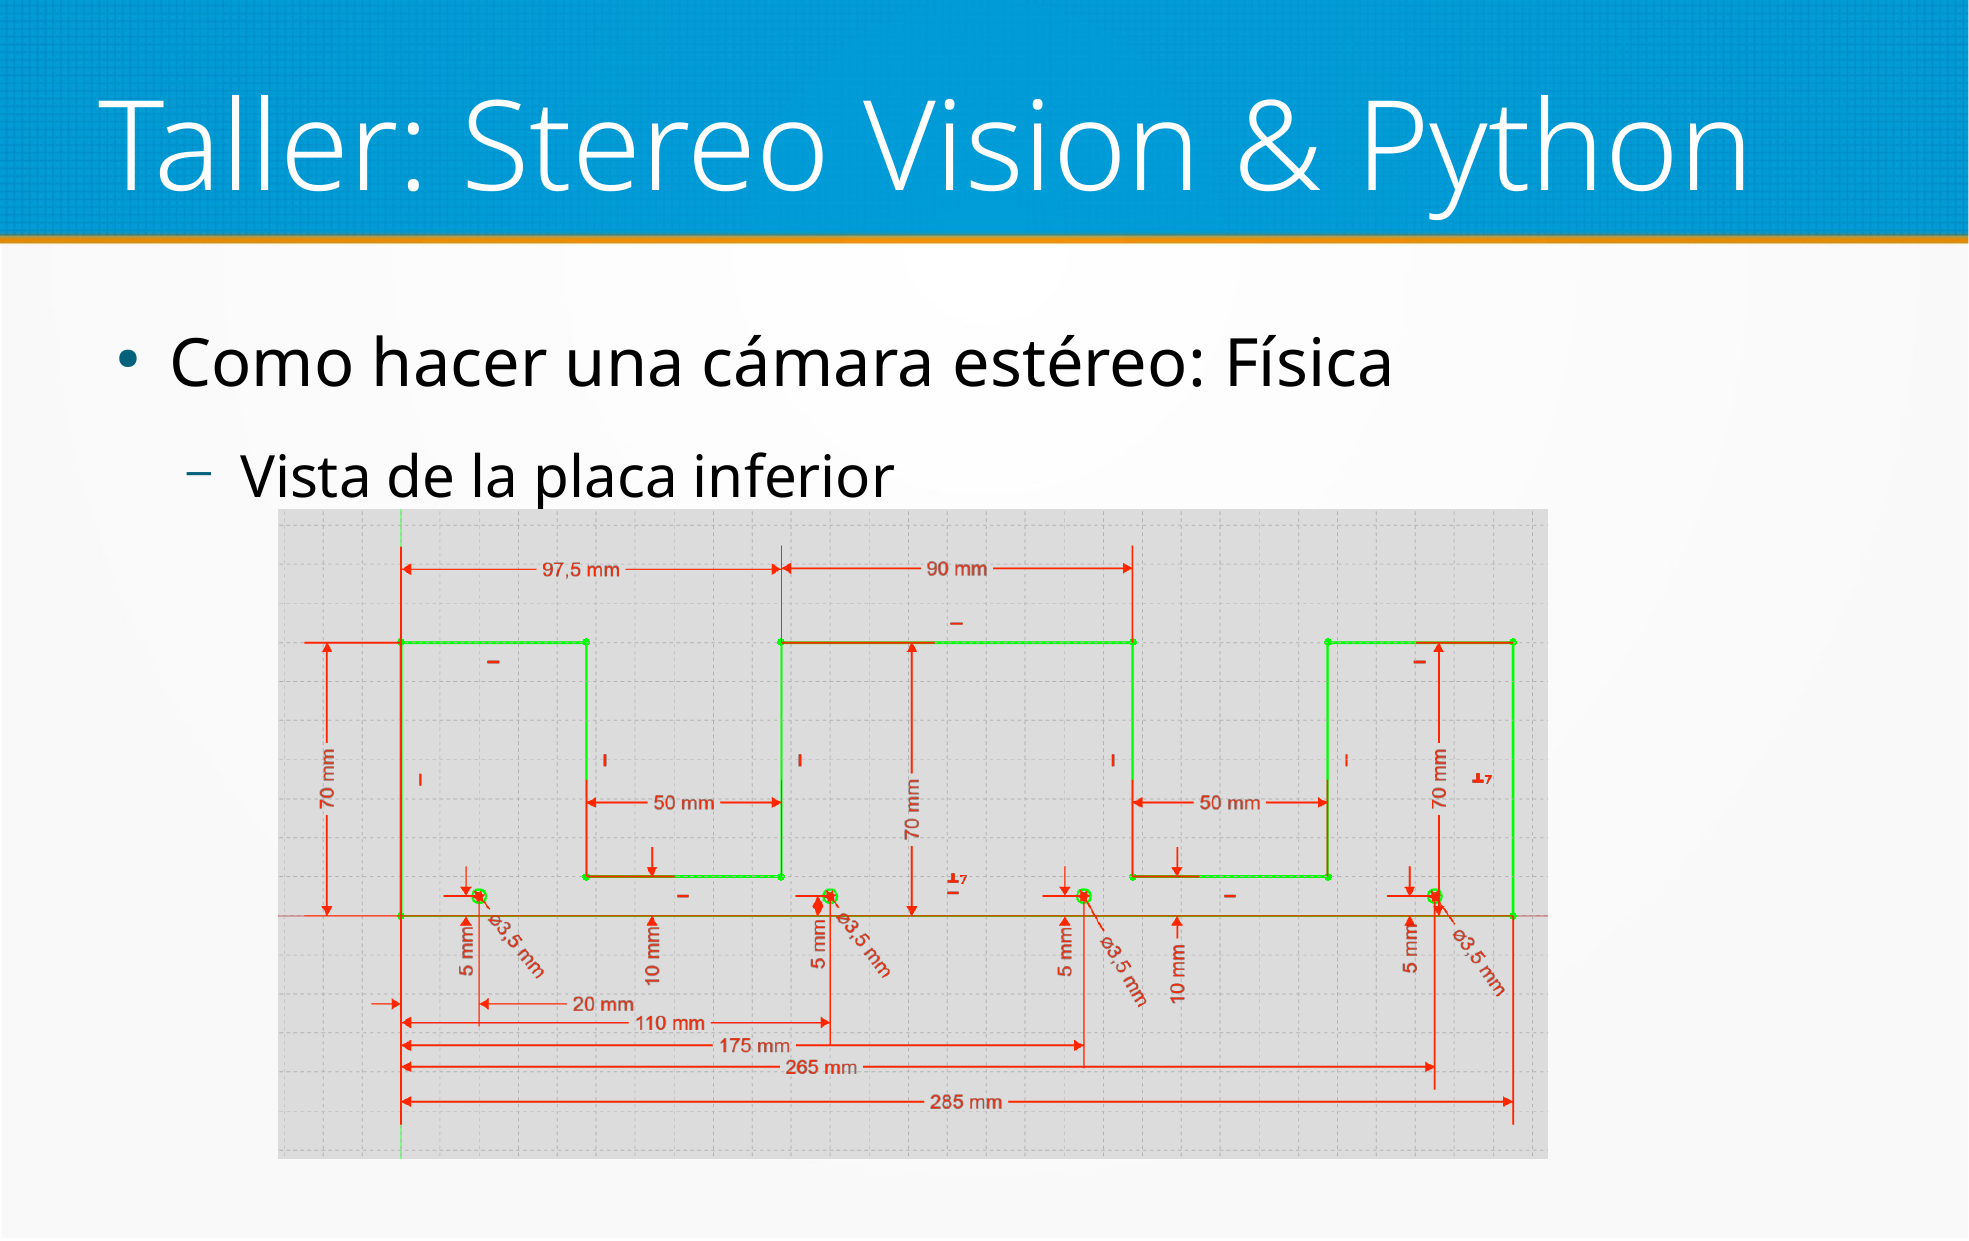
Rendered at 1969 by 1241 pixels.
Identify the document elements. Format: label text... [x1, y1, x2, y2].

title Taller: Stereo Vision & Python [98, 19, 1870, 227]
picture [0, 233, 1969, 1241]
list Como hacer una cámara estéreo: Física Vista de la placa inferior [98, 315, 1861, 1081]
